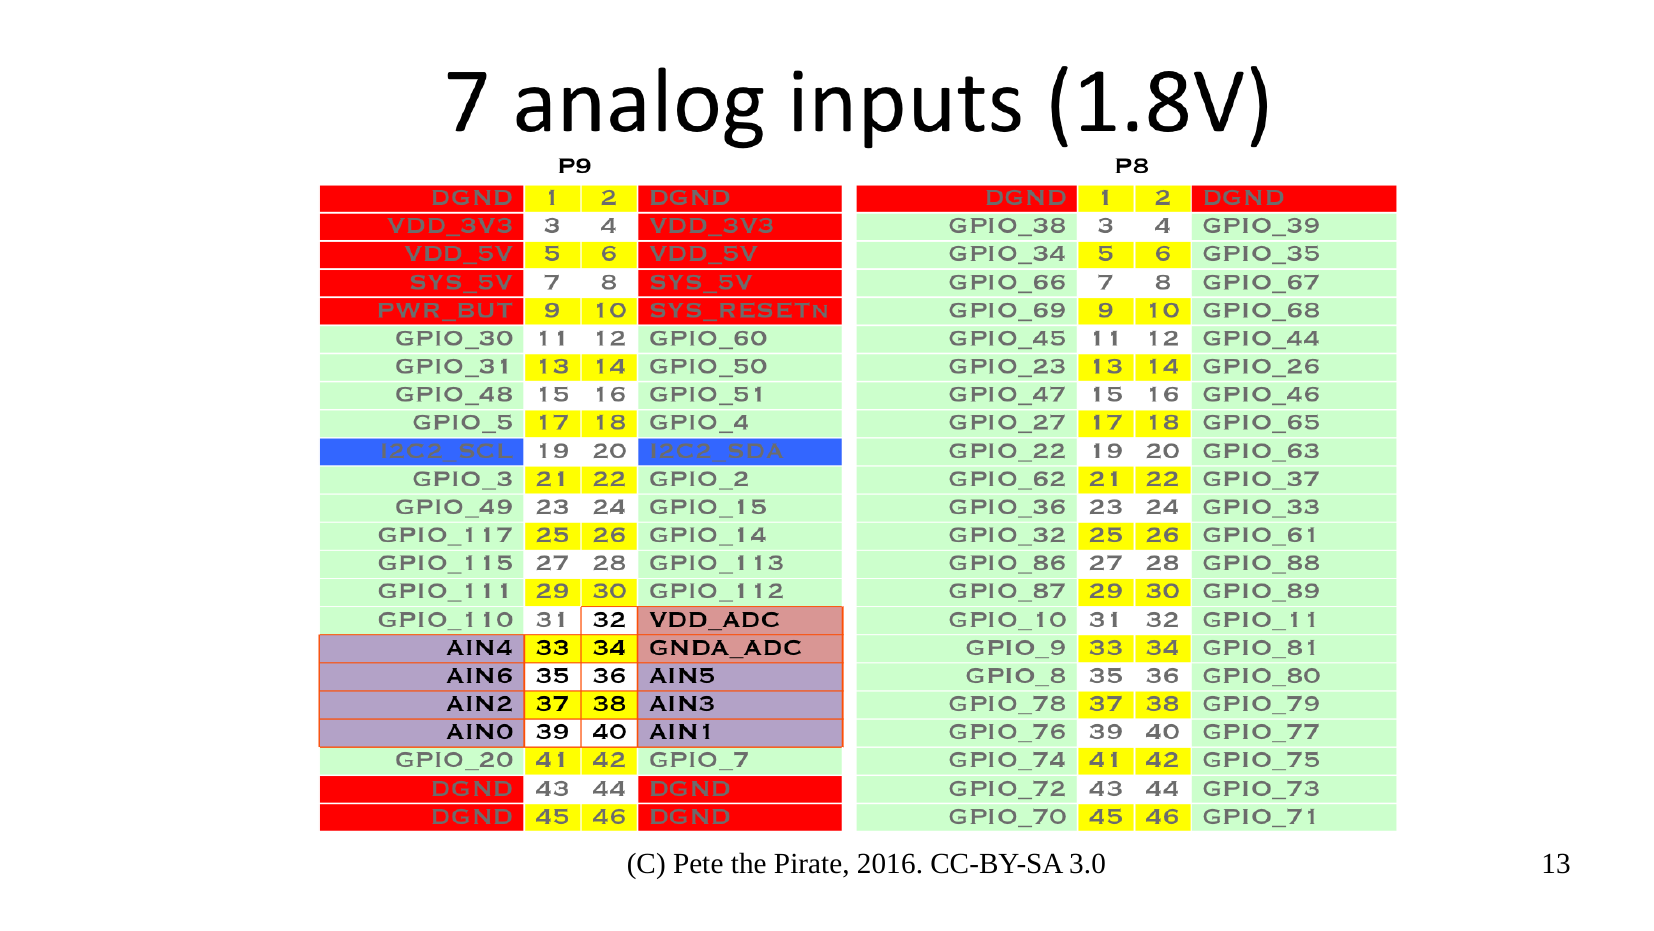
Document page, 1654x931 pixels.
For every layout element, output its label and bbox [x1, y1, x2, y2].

picture [295, 5, 1418, 849]
